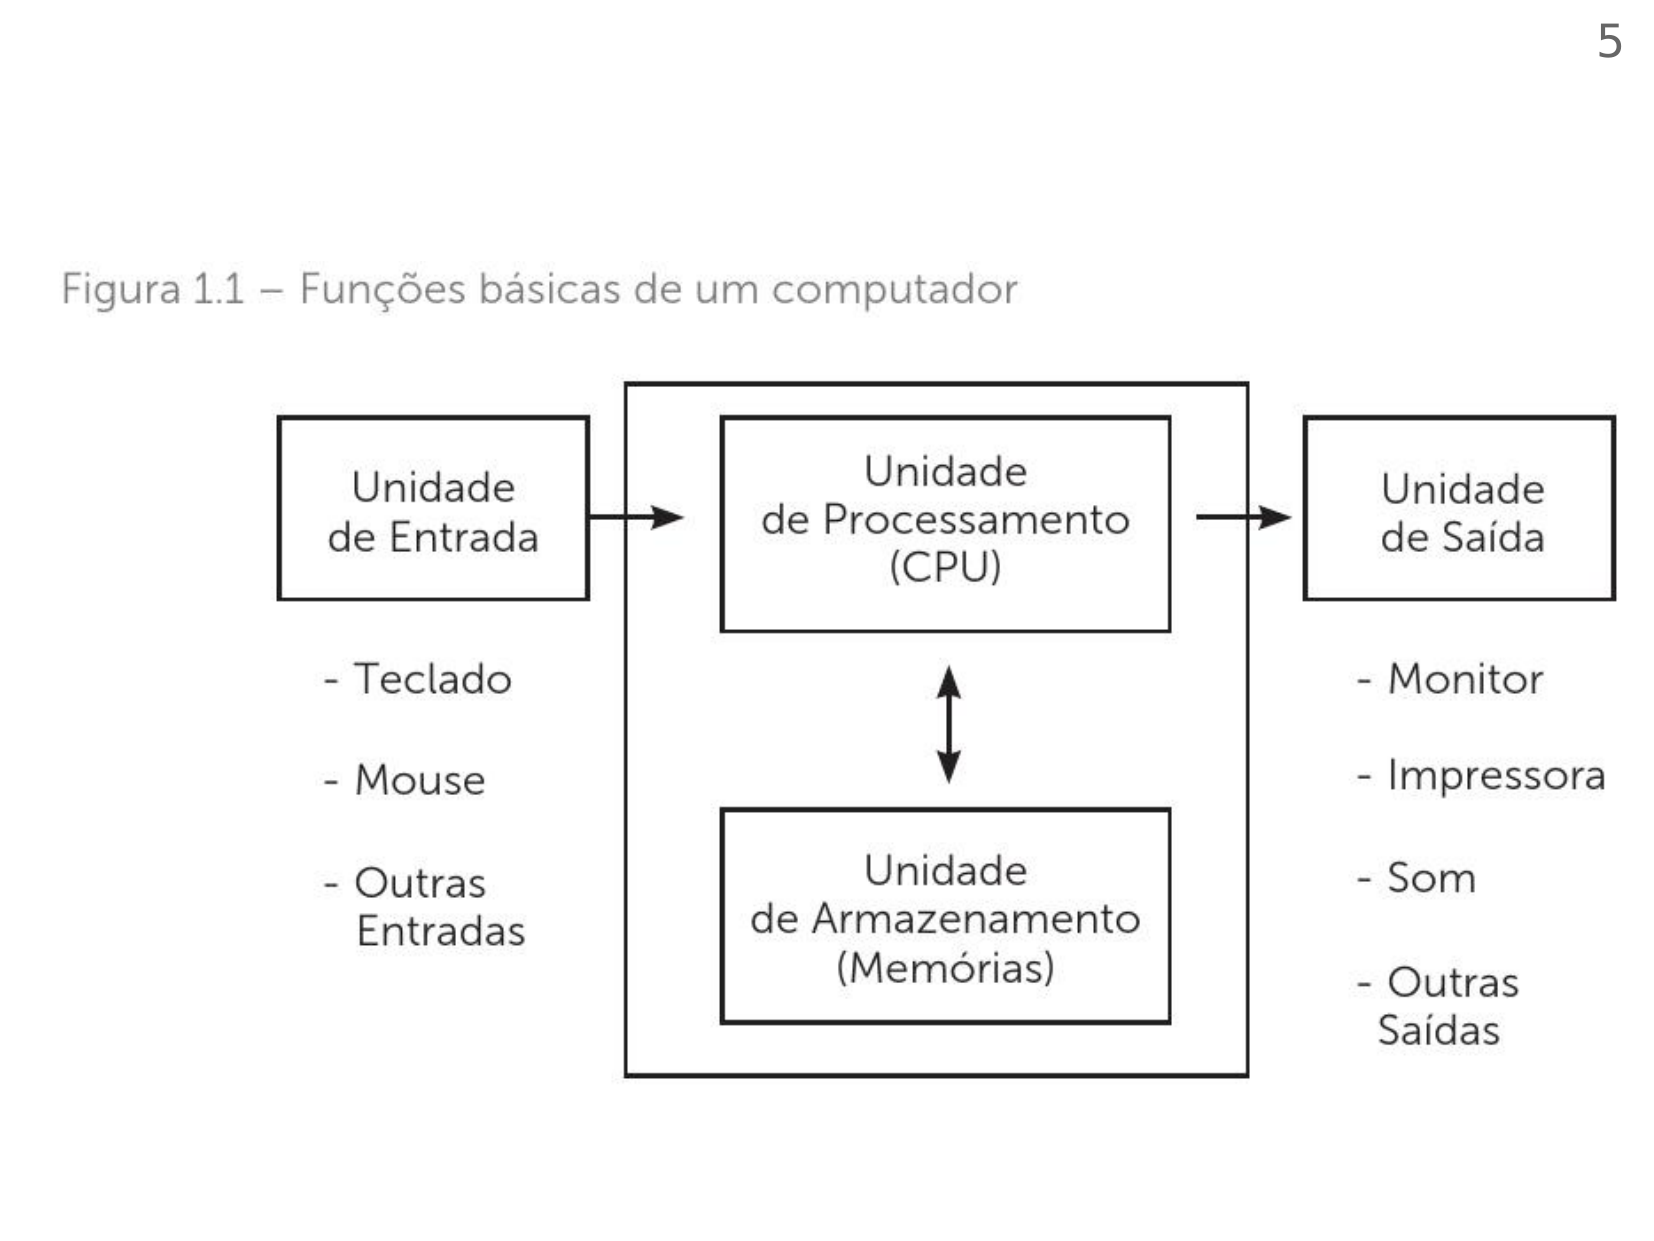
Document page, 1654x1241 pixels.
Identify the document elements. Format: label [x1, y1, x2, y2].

picture [59, 261, 1638, 1093]
